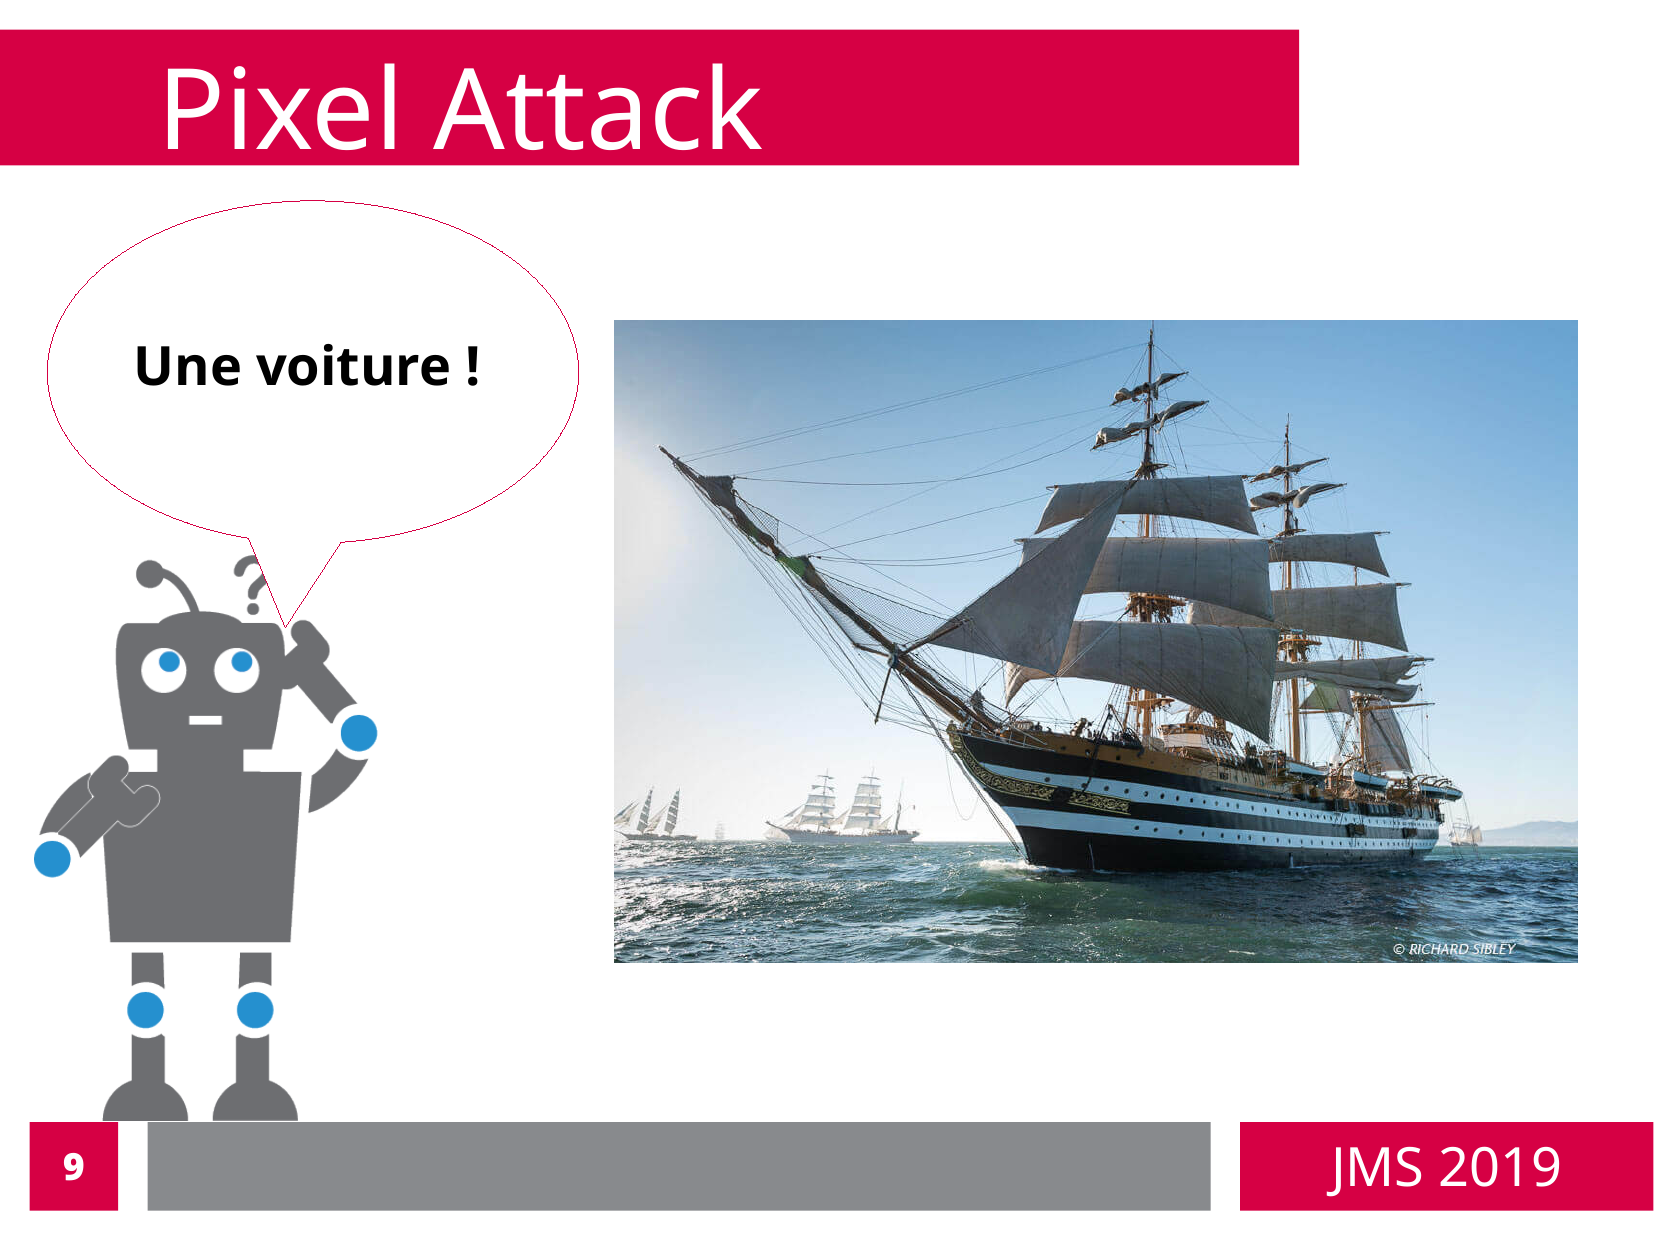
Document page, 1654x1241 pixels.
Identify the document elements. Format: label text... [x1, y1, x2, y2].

text_box Une voiture ! [77, 325, 538, 404]
picture [34, 555, 378, 1121]
title Pixel Attack [0, 29, 1229, 178]
text_box [47, 200, 579, 628]
picture [614, 320, 1578, 963]
